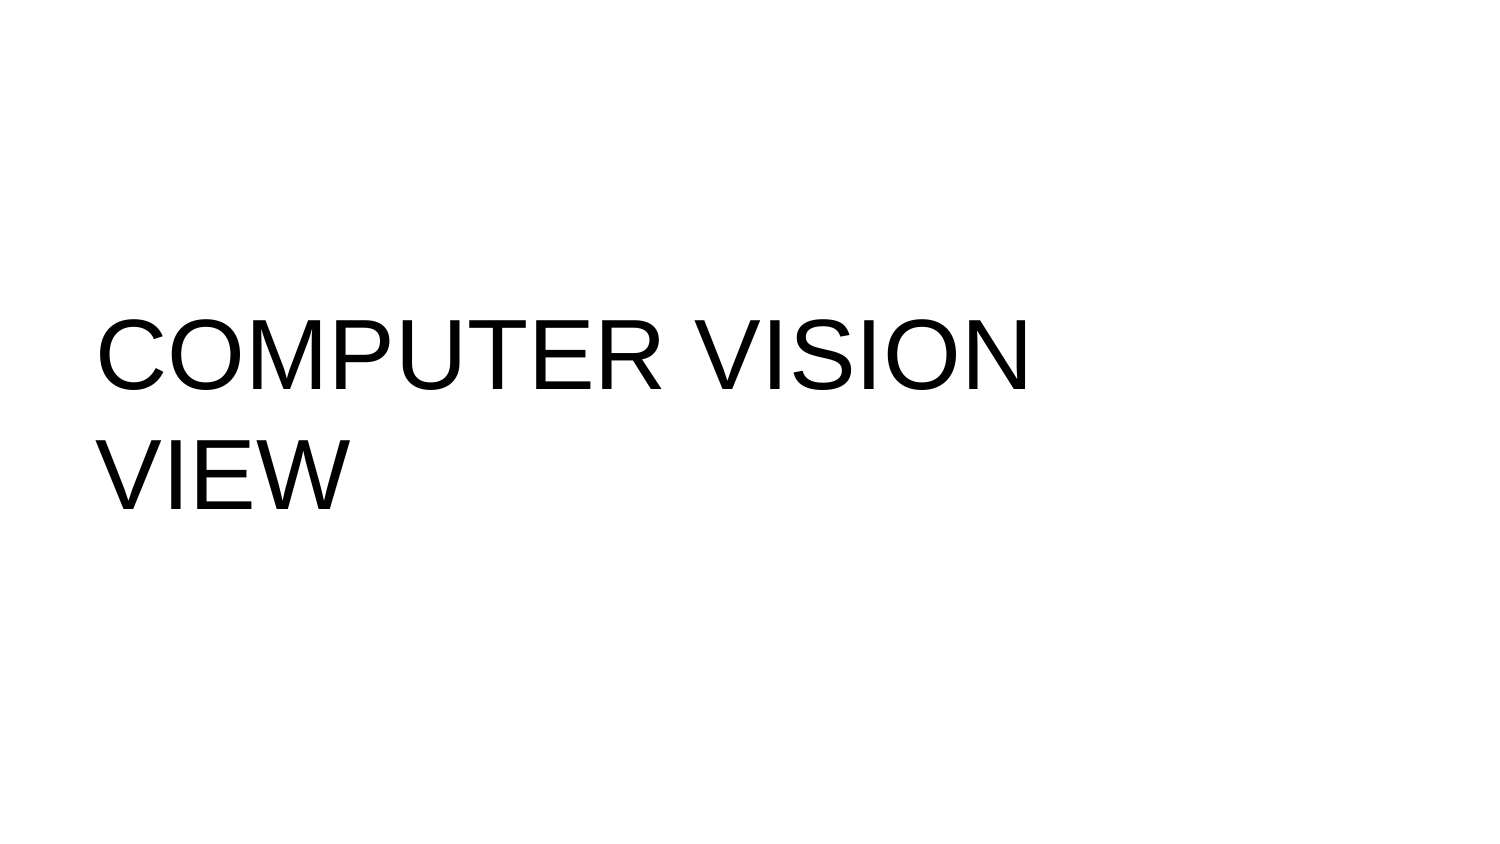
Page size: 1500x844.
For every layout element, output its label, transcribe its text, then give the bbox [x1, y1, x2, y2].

title COMPUTER VISION VIEW [80, 73, 1125, 745]
